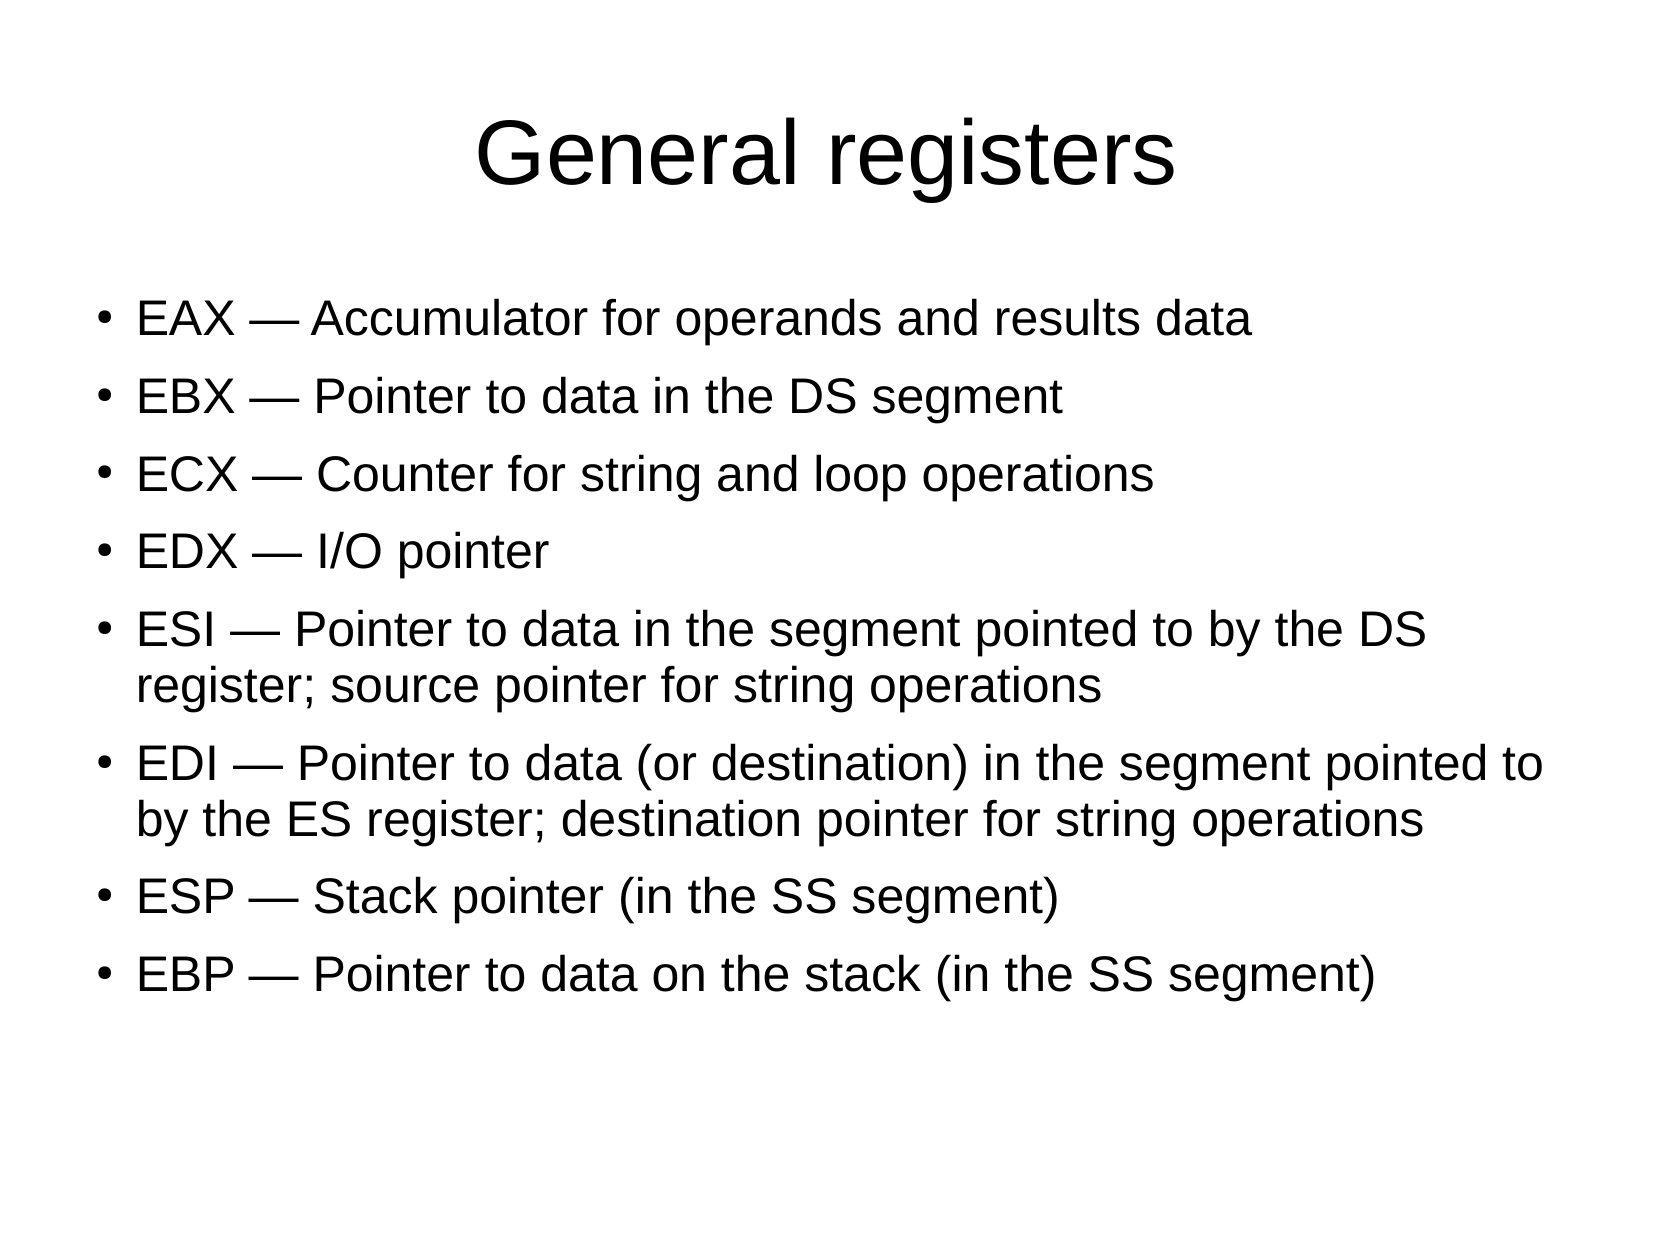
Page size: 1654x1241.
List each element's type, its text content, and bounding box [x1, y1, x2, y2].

title General registers [82, 49, 1571, 257]
list EAX — Accumulator for operands and results data EBX — Pointer to data in the DS segment ECX — Counter for string and loop operations EDX — I/O pointer ESI — Pointer to data in the segment pointed to by the DS register; source pointer for string operations EDI — Pointer to data (or destination) in the segment pointed to by the ES register; destination pointer for string operations ESP — Stack pointer (in the SS segment) EBP — Pointer to data on the stack (in the SS segment) [82, 290, 1571, 1010]
